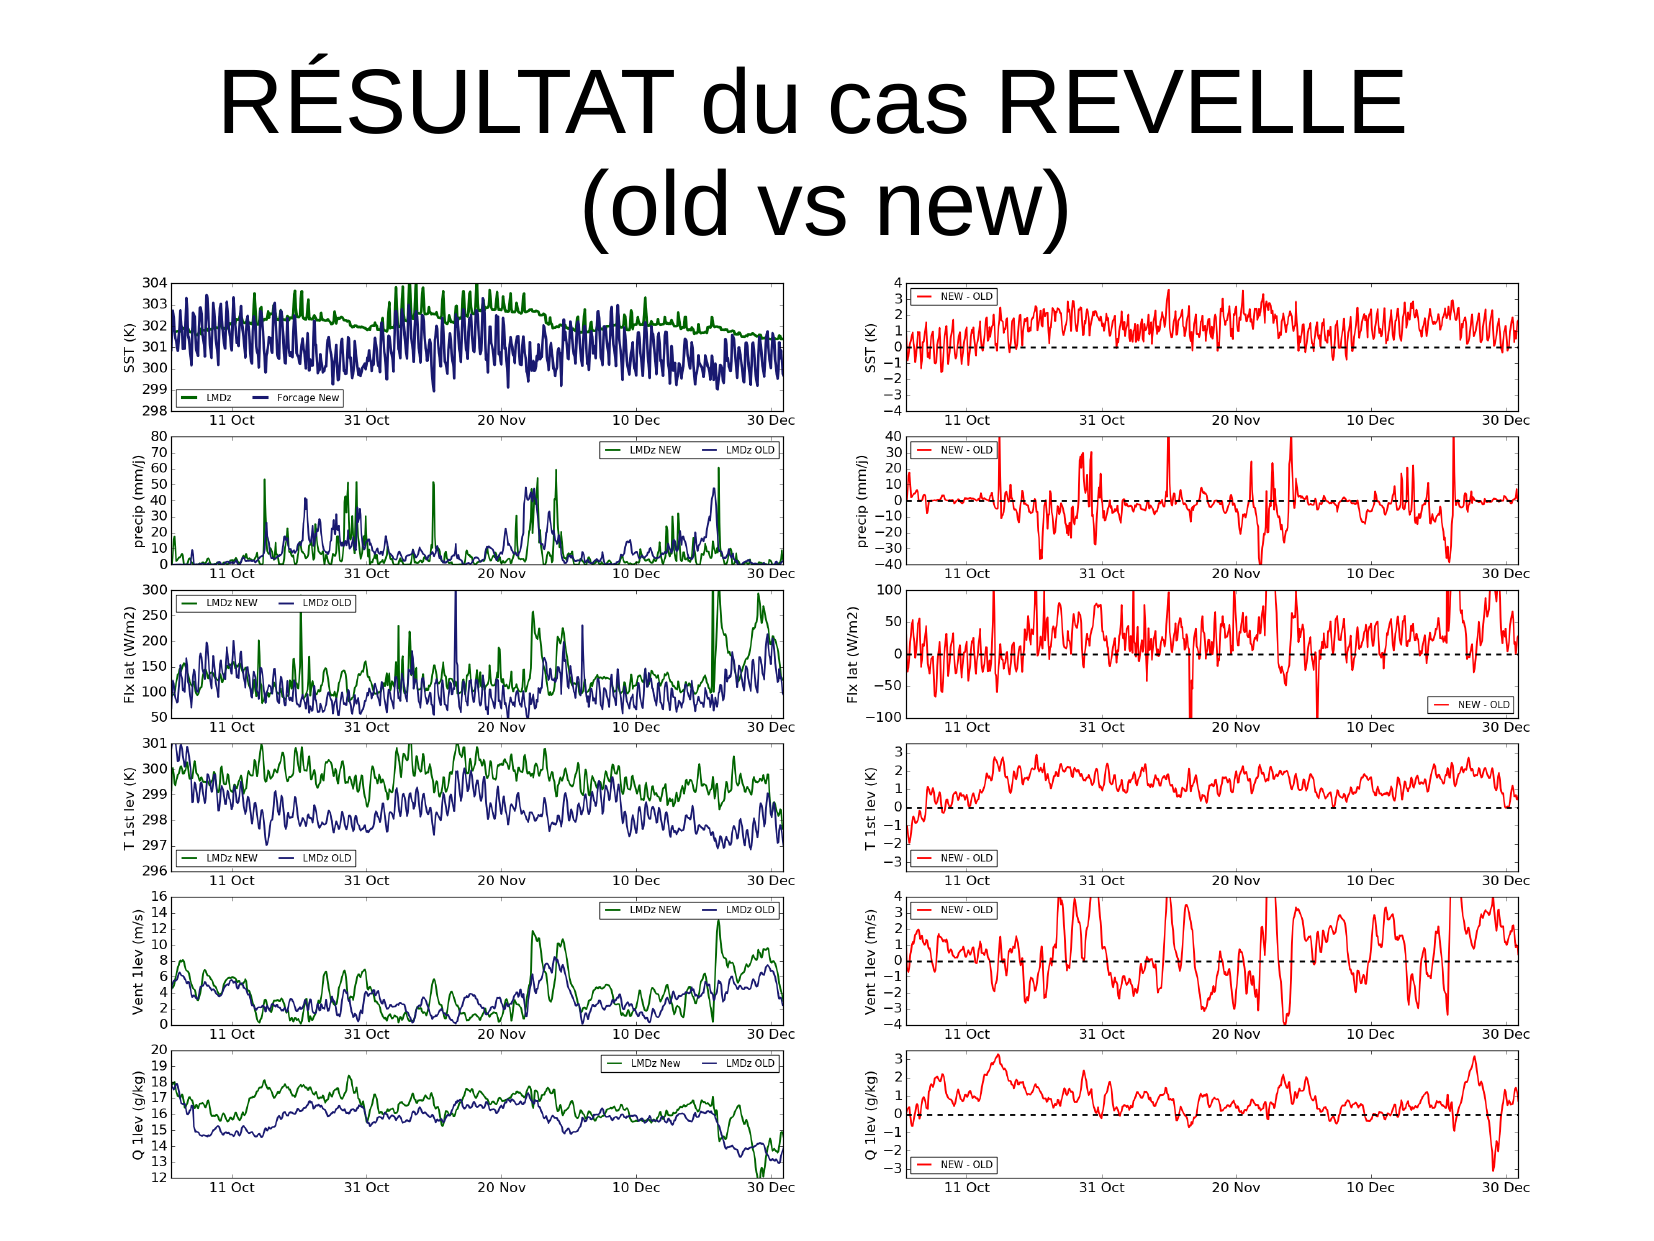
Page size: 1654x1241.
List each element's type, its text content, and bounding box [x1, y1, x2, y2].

picture [118, 271, 1536, 1200]
title RÉSULTAT du cas REVELLE (old vs new) [82, 49, 1571, 257]
